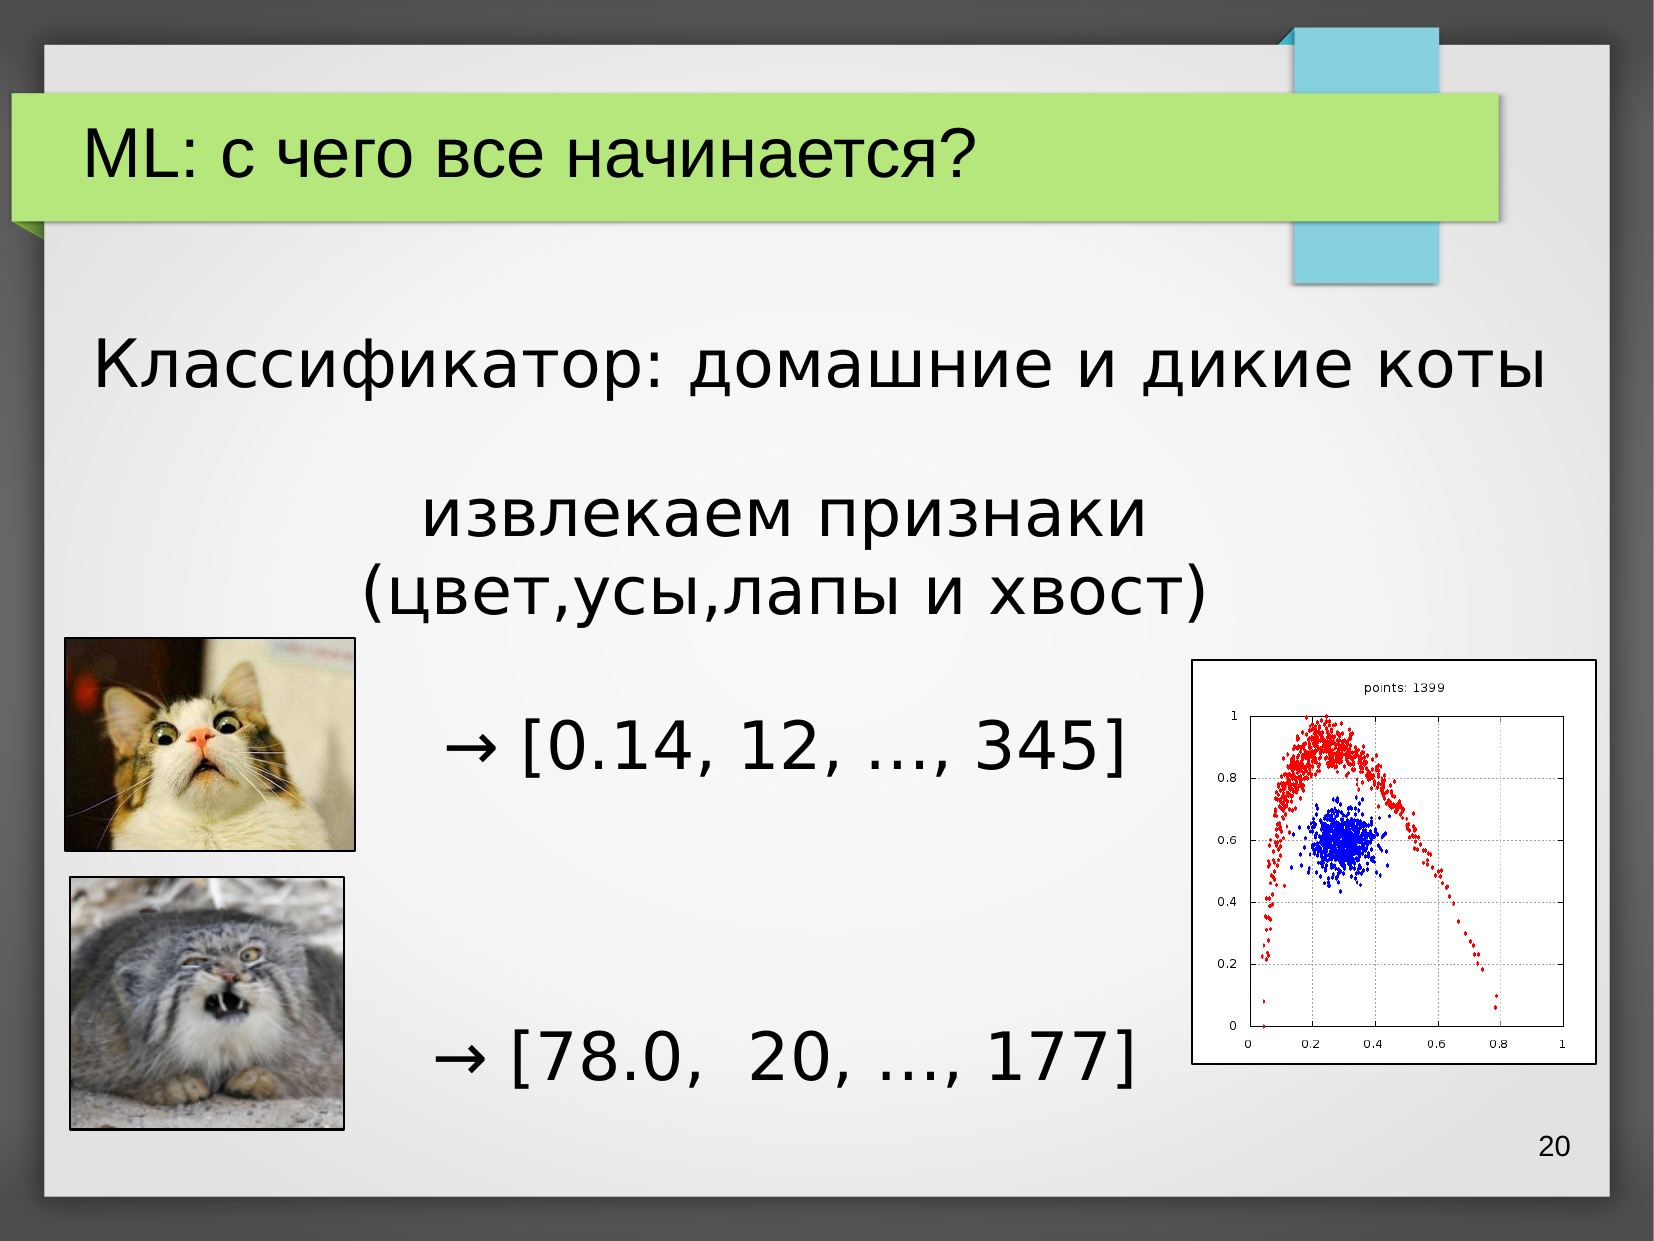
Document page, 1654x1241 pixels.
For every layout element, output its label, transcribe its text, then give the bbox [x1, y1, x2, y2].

title ML: с чего все начинается? [82, 49, 1571, 257]
text_box извлекаем признаки (цвет,усы,лапы и хвост) → [0.14, 12, …, 345] → [78.0, 20, …, 177] [318, 472, 1252, 1099]
picture [0, 0, 1654, 1241]
text_box Классификатор: домашние и дикие коты [47, 307, 1595, 423]
